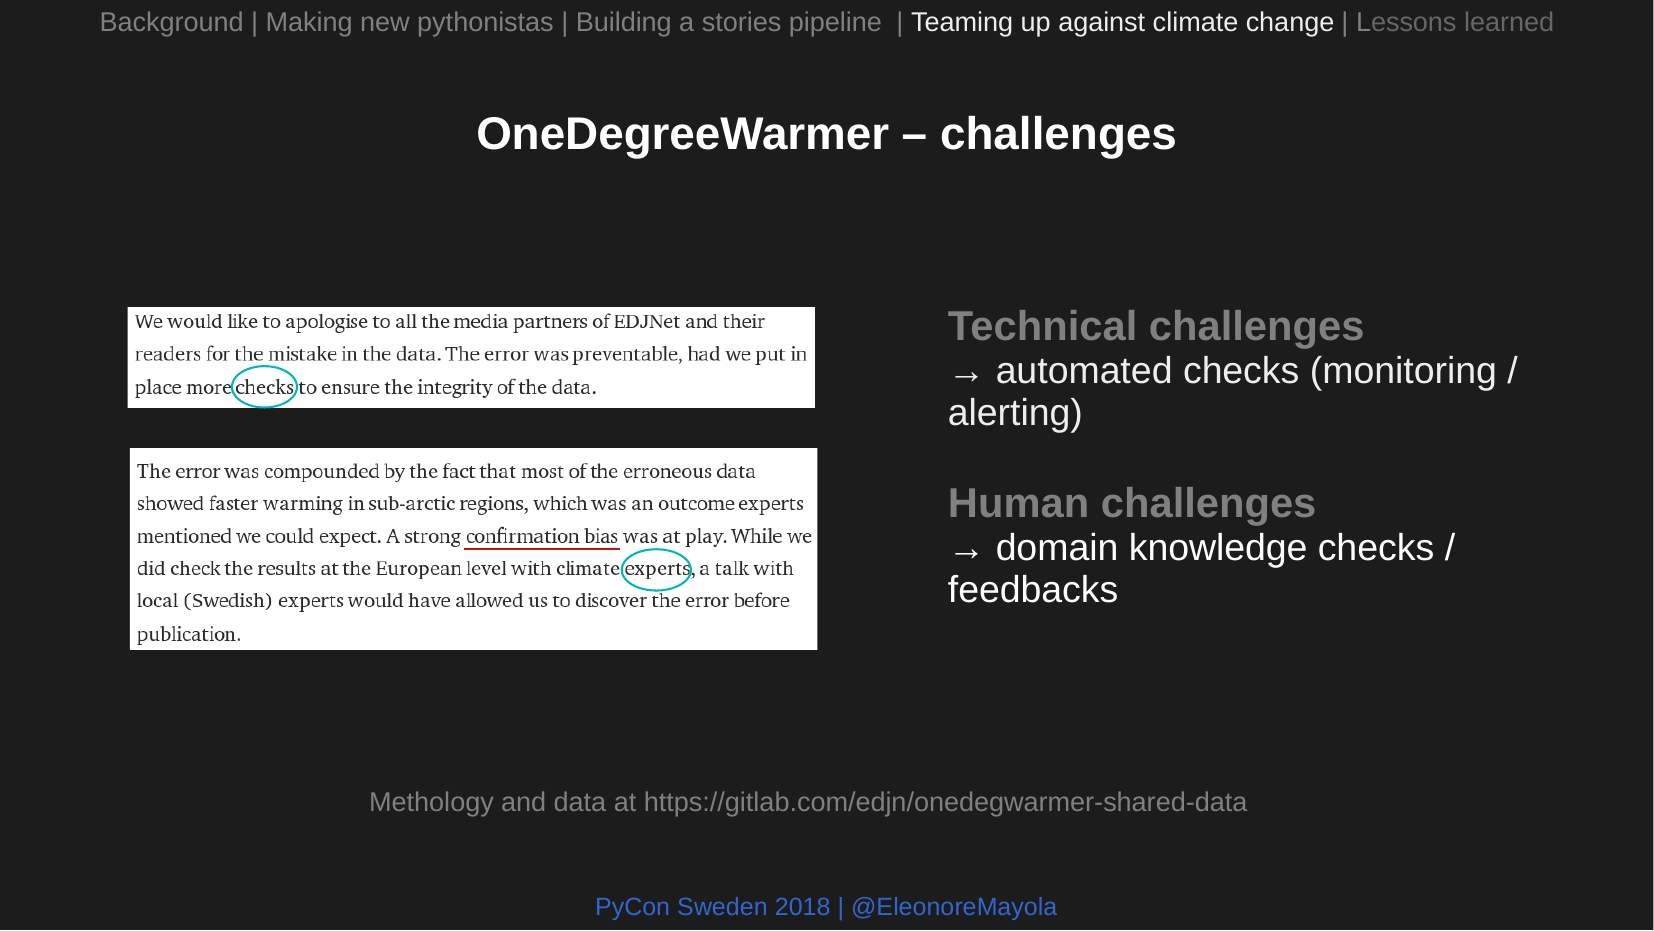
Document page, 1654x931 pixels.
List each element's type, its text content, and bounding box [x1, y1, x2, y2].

text_box Methology and data at https://gitlab.com/edjn/onedegwarmer-shared-data [354, 779, 1276, 839]
text_box OneDegreeWarmer – challenges [377, 100, 1276, 184]
picture [129, 448, 818, 650]
picture [127, 307, 815, 408]
text_box Background | Making new pythonistas | Building a stories pipeline | Teaming up against climate change | Lessons learned [0, 0, 1654, 57]
text_box Technical challenges → automated checks (monitoring / alerting) Human challenges → domain knowledge checks / feedbacks [933, 295, 1560, 618]
picture [234, 368, 295, 406]
text_box PyCon Sweden 2018 | @EleonoreMayola [460, 885, 1193, 931]
